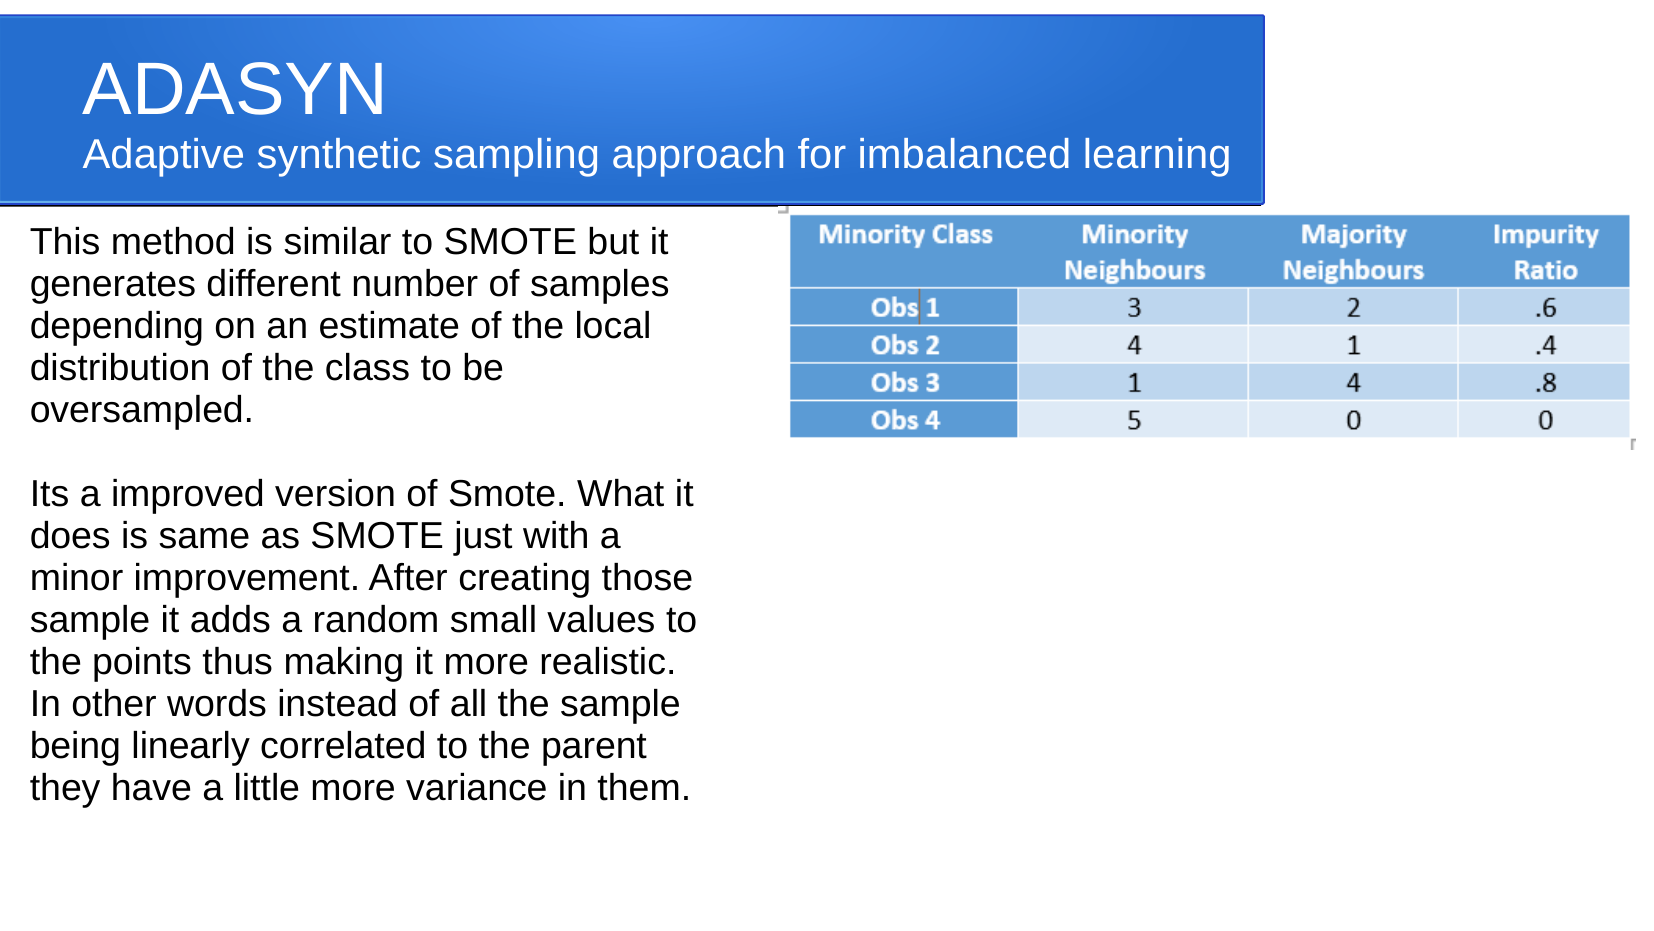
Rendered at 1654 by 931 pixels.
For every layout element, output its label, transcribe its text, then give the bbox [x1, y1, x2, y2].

title ADASYN Adaptive synthetic sampling approach for imbalanced learning [82, 35, 1235, 189]
text_box This method is similar to SMOTE but it generates different number of samples depending on an estimate of the local distribution of the class to be oversampled. Its a improved version of Smote. What it does is same as SMOTE just with a minor improvement. After creating those sample it adds a random small values to the points thus making it more realistic. In other words instead of all the sample being linearly correlated to the parent they have a little more variance in them. [15, 213, 721, 901]
picture [778, 206, 1636, 451]
